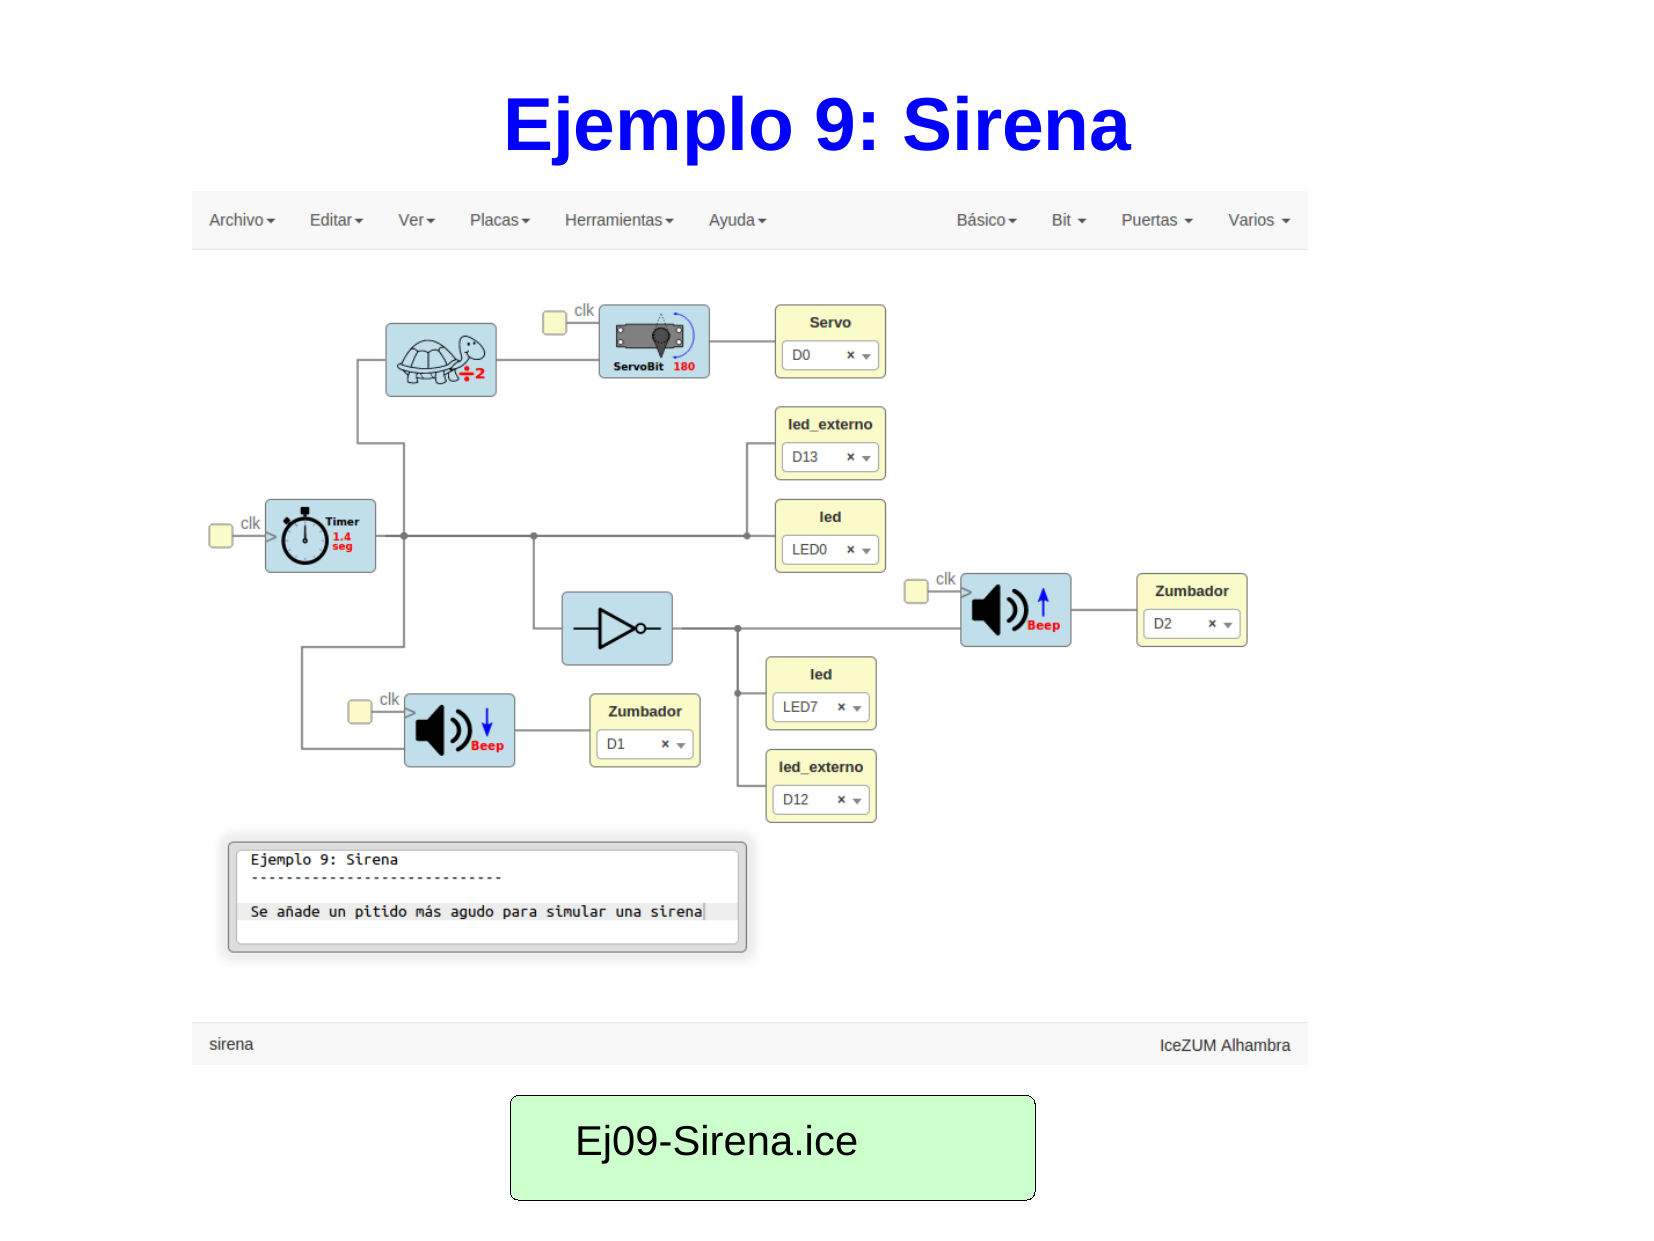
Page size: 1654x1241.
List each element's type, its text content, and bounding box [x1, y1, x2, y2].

text_box Ejemplo 9: Sirena [90, 75, 1546, 174]
text_box Ej09-Sirena.ice [525, 1110, 1021, 1218]
picture [192, 191, 1308, 1066]
text_box [510, 1095, 1036, 1201]
